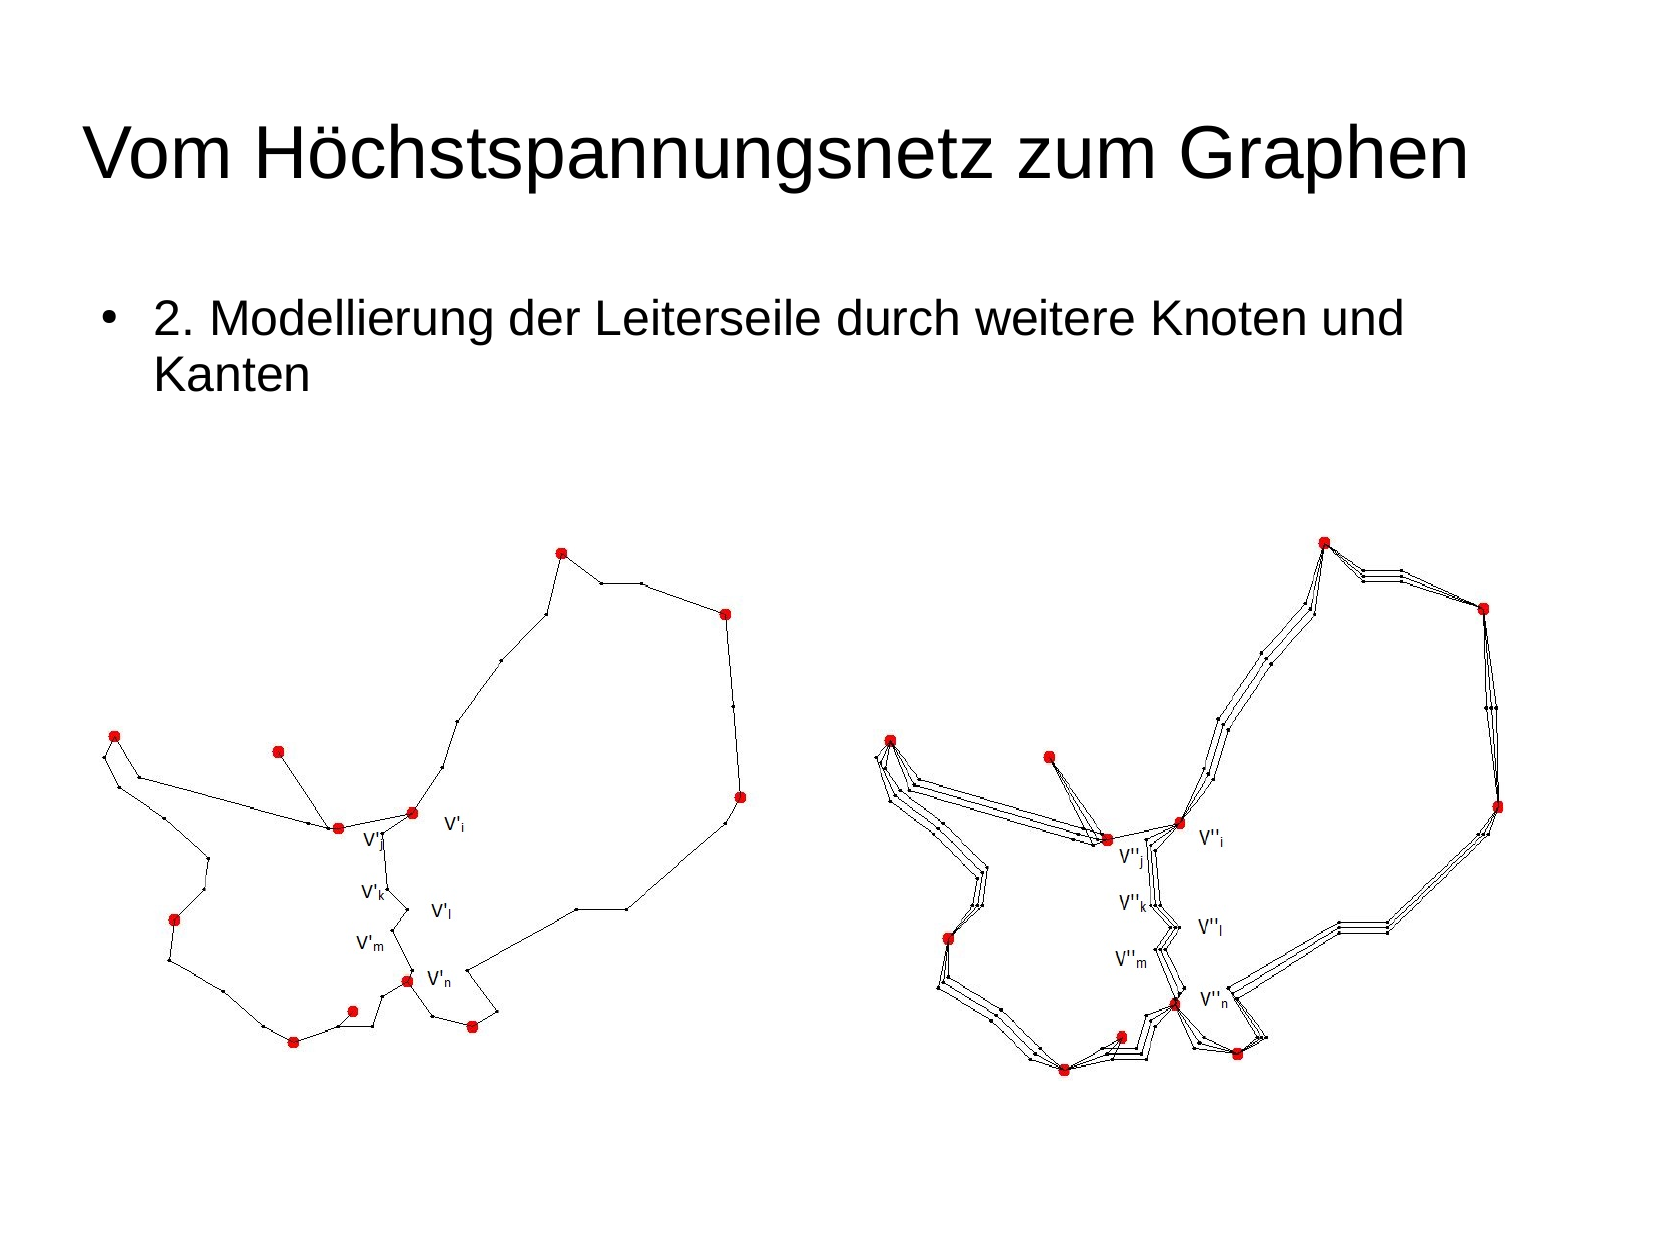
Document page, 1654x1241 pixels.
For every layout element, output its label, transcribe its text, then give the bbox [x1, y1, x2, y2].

picture [826, 519, 1557, 1123]
picture [59, 531, 792, 1087]
list 2. Modellierung der Leiterseile durch weitere Knoten und Kanten [82, 290, 1571, 1109]
title Vom Höchstspannungsnetz zum Graphen [82, 49, 1571, 257]
